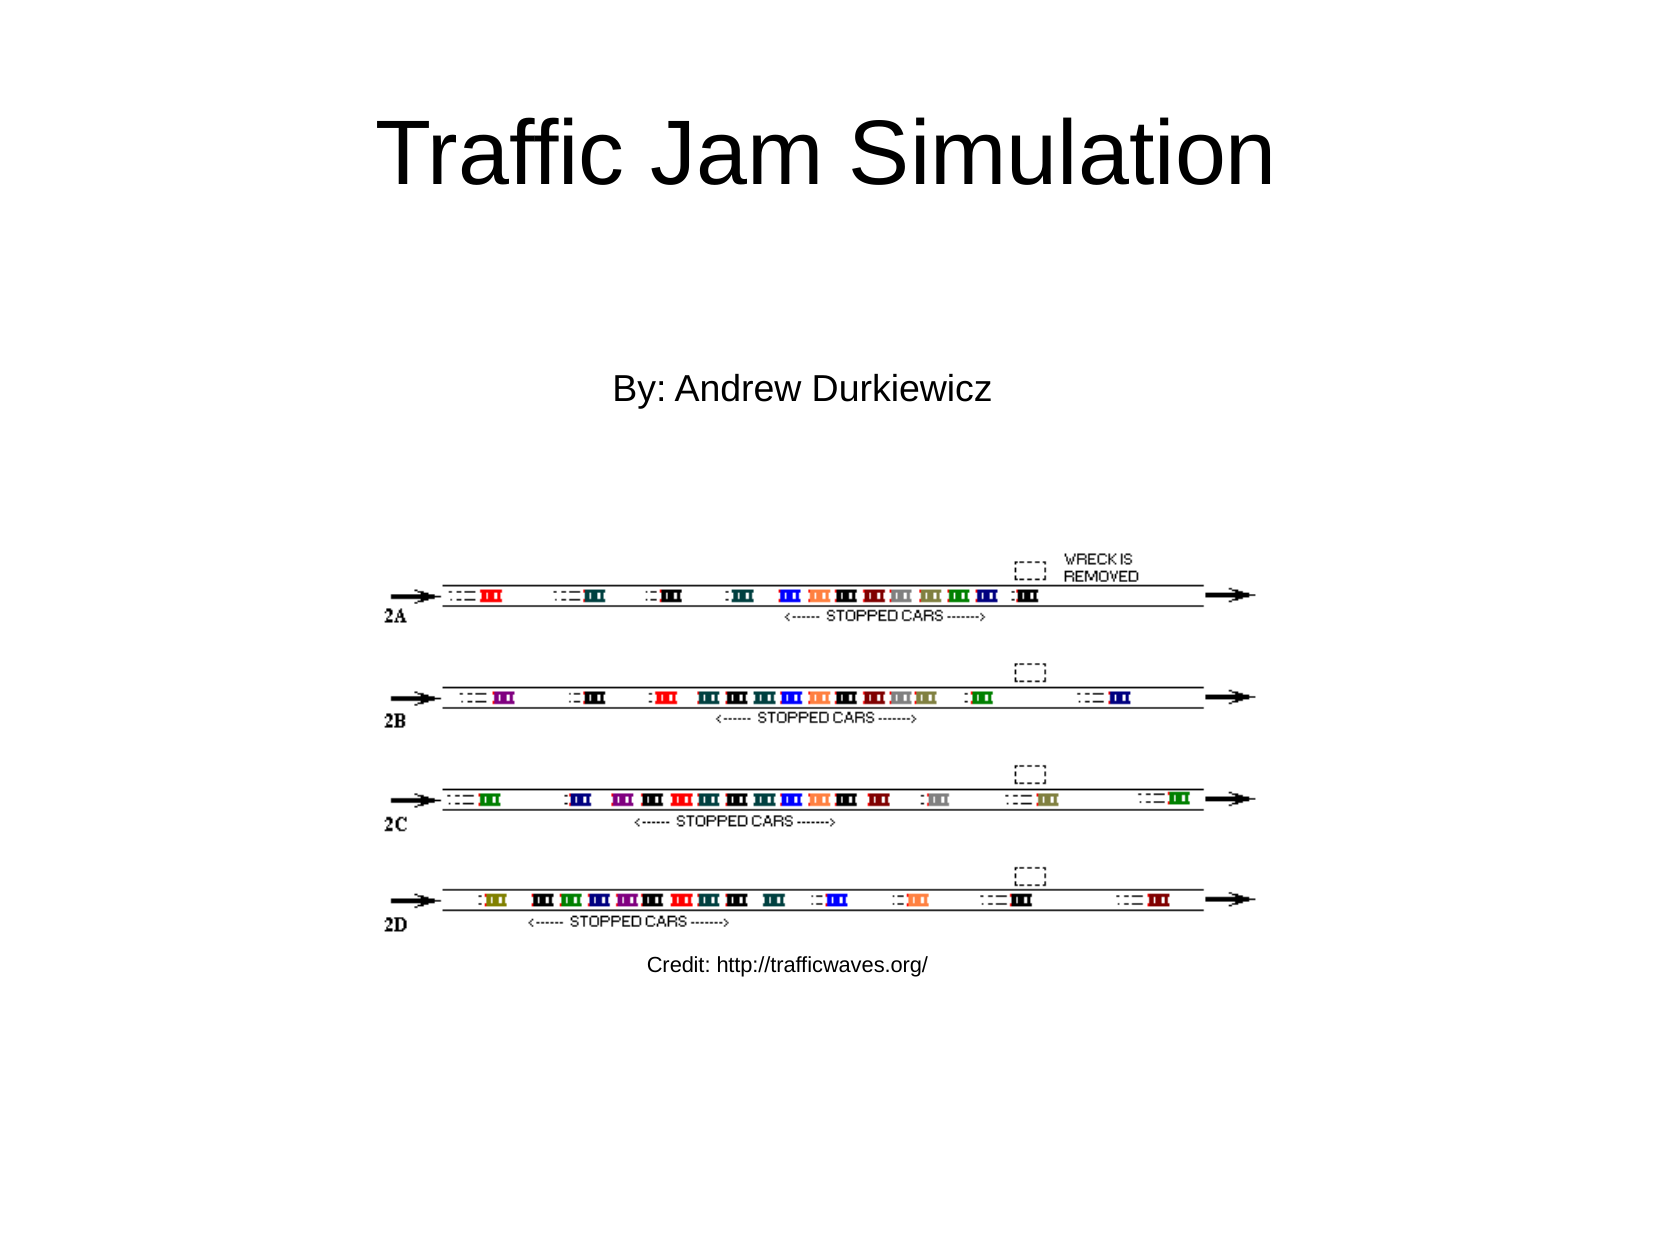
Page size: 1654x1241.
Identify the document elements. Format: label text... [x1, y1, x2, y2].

picture [360, 524, 1276, 945]
title Traffic Jam Simulation [82, 49, 1571, 257]
text_box Credit: http://trafficwaves.org/ [225, 945, 1351, 1010]
text_box By: Andrew Durkiewicz [390, 360, 1216, 417]
